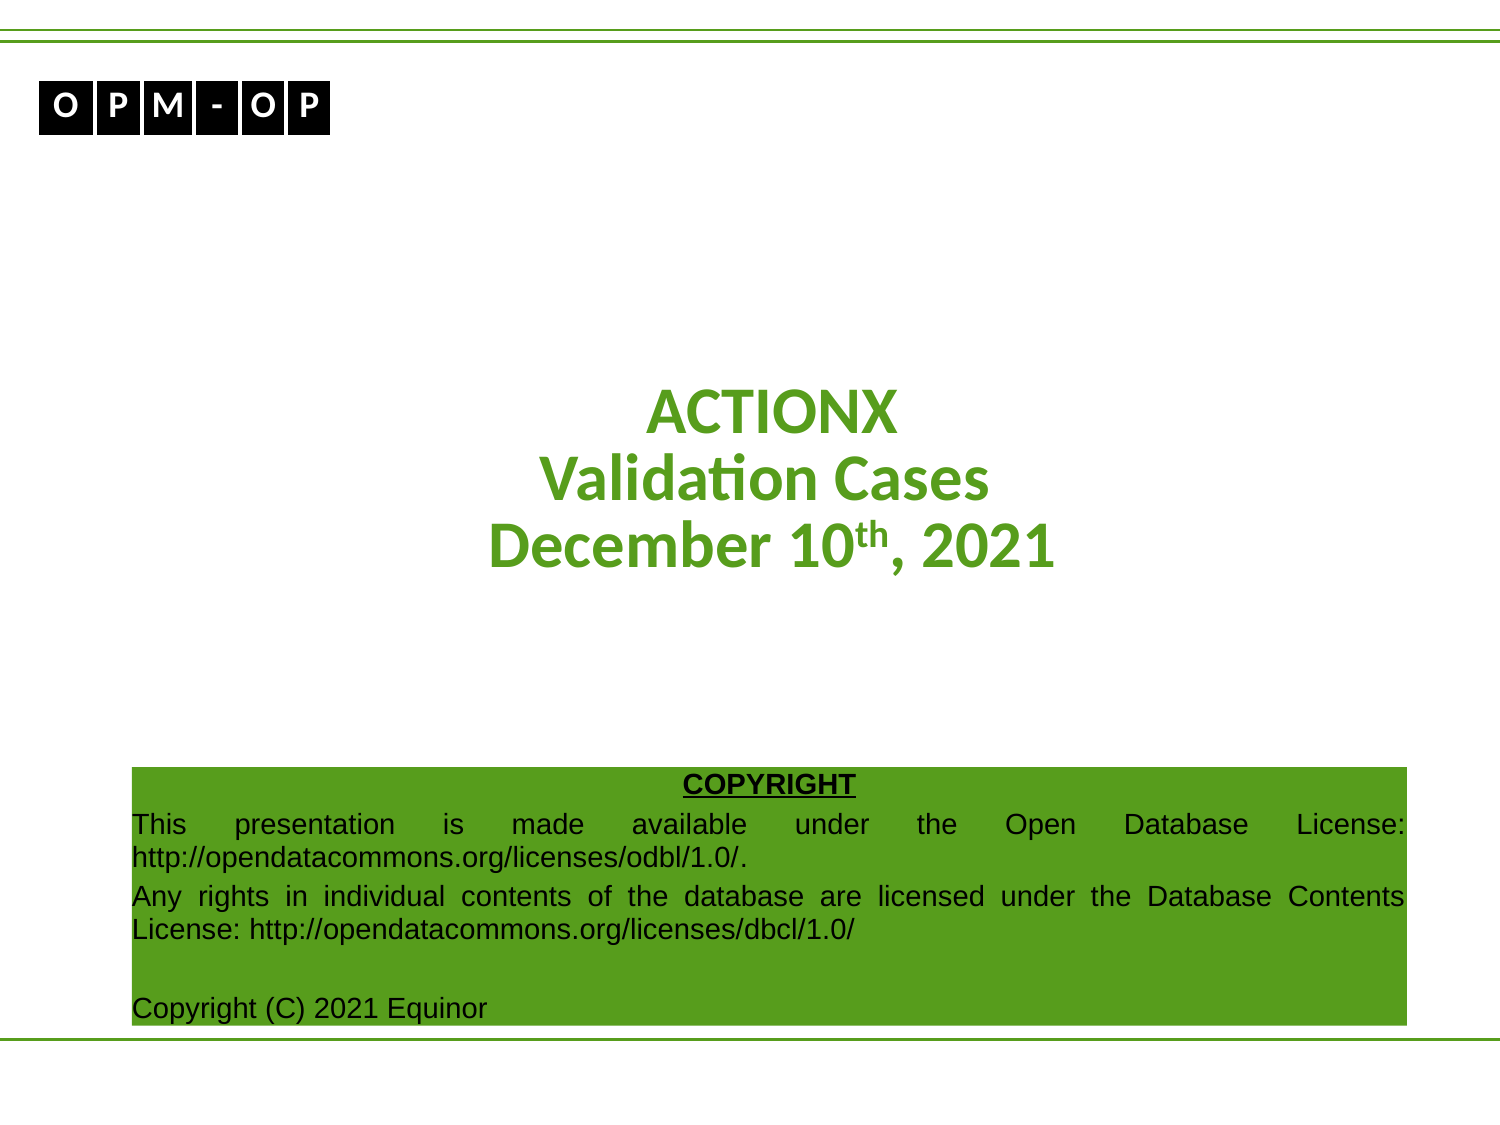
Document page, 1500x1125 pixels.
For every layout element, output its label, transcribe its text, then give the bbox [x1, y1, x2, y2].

text_box COPYRIGHT This presentation is made available under the Open Database License: http://opendatacommons.org/licenses/odbl/1.0/. Any rights in individual contents of the database are licensed under the Database Contents License: http://opendatacommons.org/licenses/dbcl/1.0/ Copyright (C) 2021 Equinor [131, 767, 1407, 1026]
title [255, 60, 1425, 233]
subtitle ACTIONX Validation Cases December 10th, 2021 [135, 232, 1411, 736]
